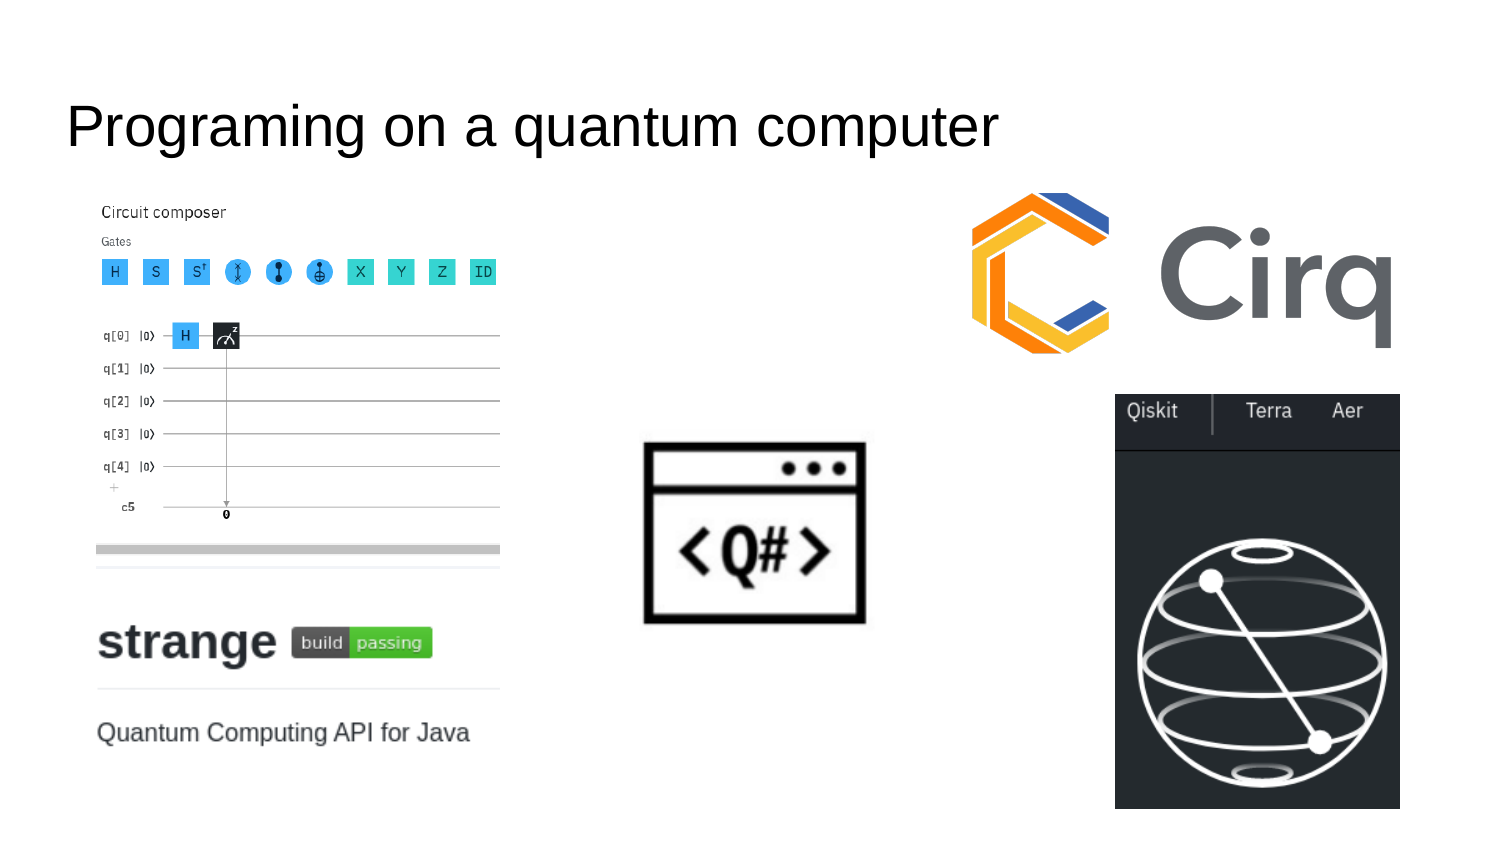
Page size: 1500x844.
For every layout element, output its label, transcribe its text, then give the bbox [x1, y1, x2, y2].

title Programing on a quantum computer [51, 72, 1449, 167]
picture [638, 421, 876, 638]
picture [1115, 394, 1400, 809]
picture [968, 166, 1395, 380]
picture [65, 602, 500, 773]
picture [96, 193, 500, 569]
